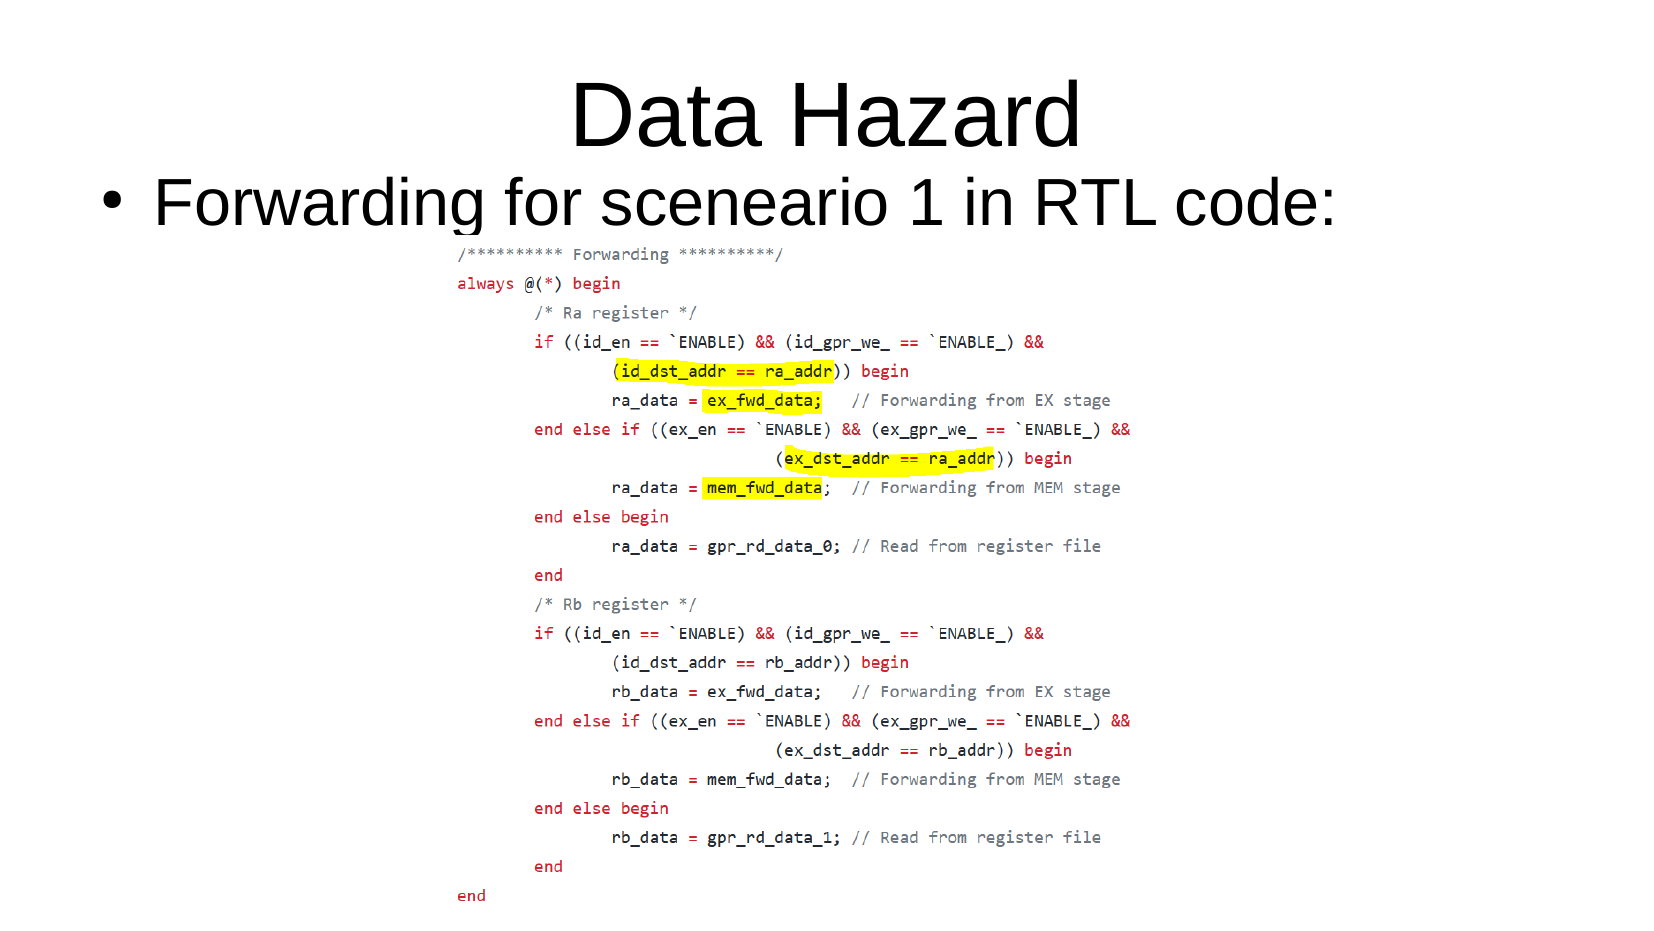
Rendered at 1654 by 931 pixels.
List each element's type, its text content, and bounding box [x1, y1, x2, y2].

list Forwarding for sceneario 1 in RTL code: [82, 164, 1571, 704]
picture [442, 235, 1152, 916]
title Data Hazard [82, 37, 1571, 164]
